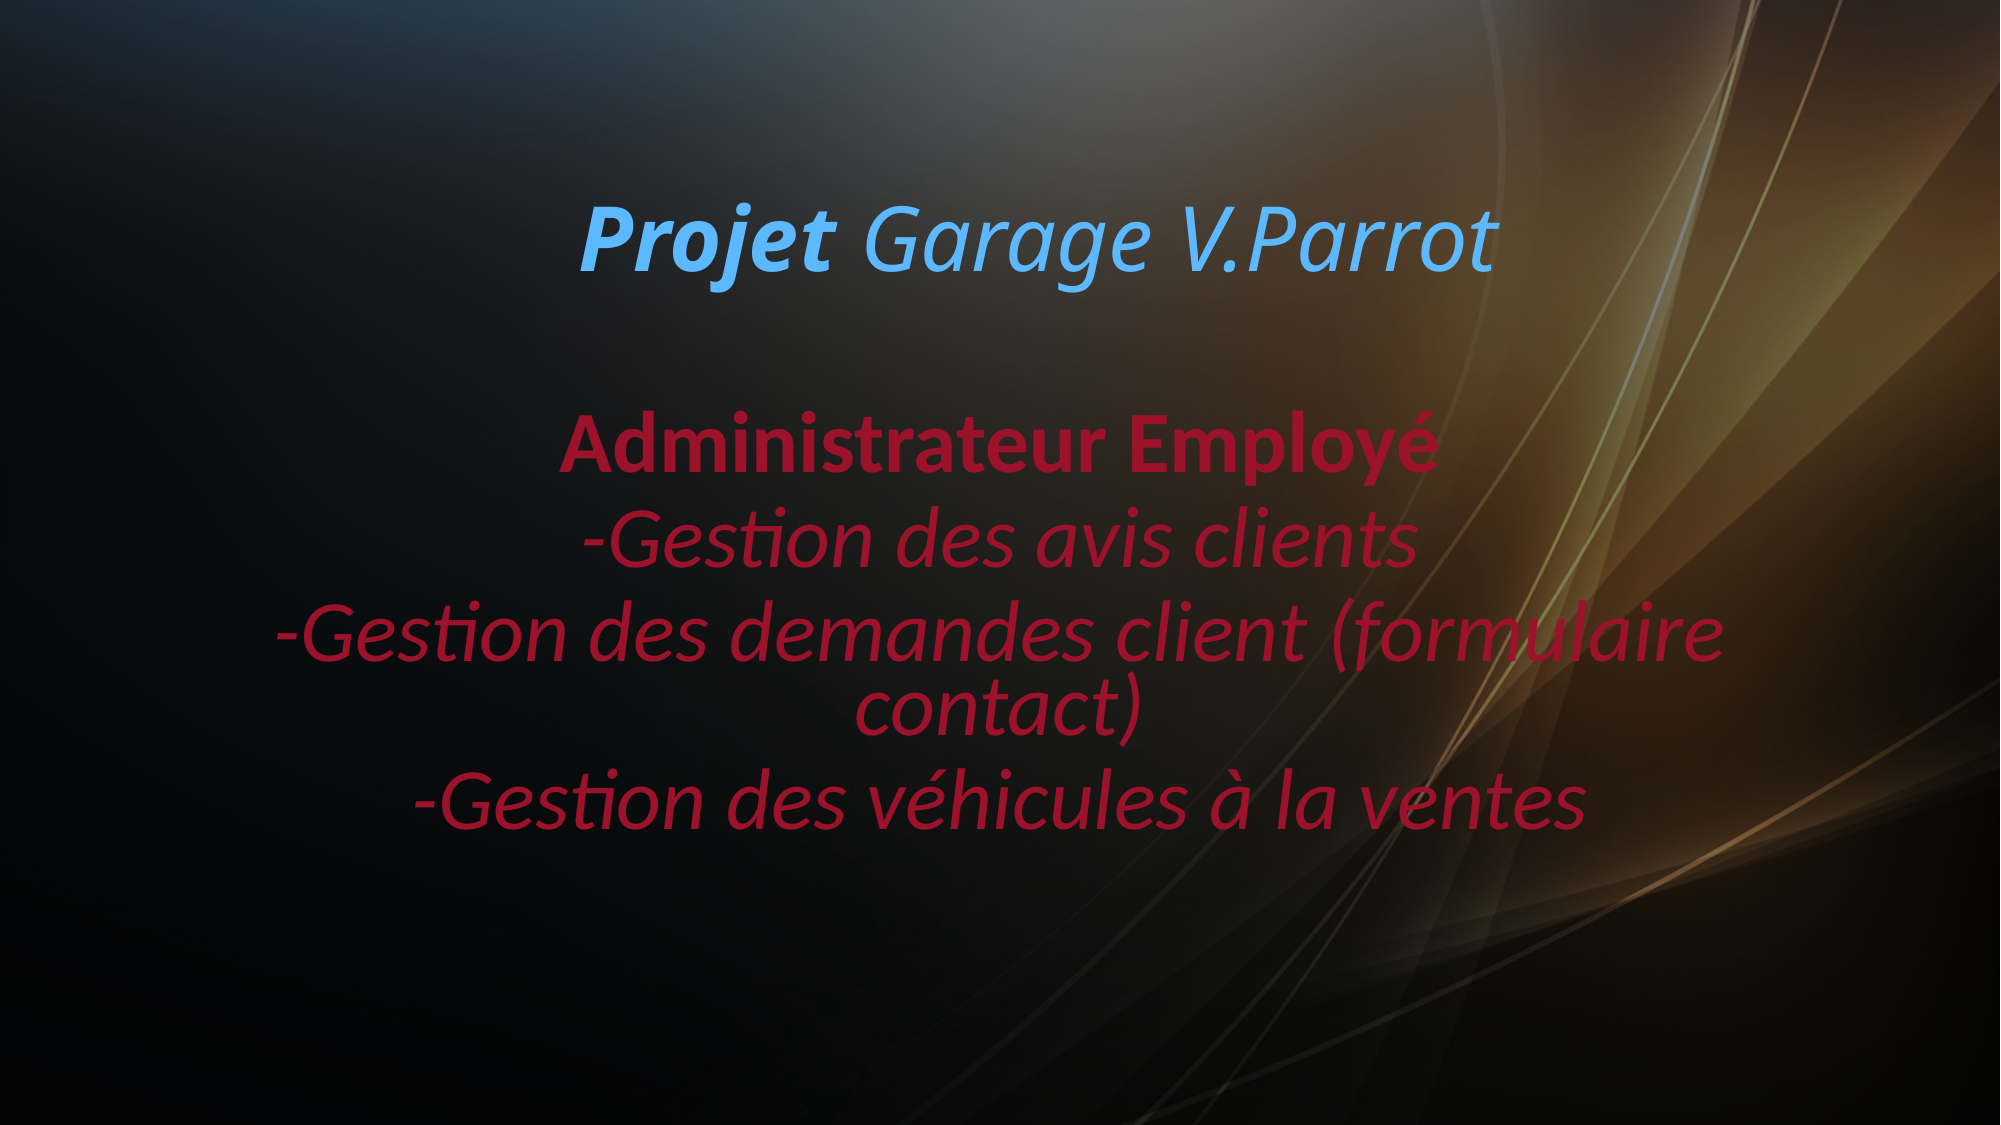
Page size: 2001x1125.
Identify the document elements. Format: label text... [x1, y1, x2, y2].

subtitle Administrateur Employé -Gestion des avis clients -Gestion des demandes client (formulaire contact) -Gestion des véhicules à la ventes [249, 406, 1750, 863]
picture [0, 0, 2000, 1125]
title Projet Garage V.Parrot [288, 118, 1789, 407]
